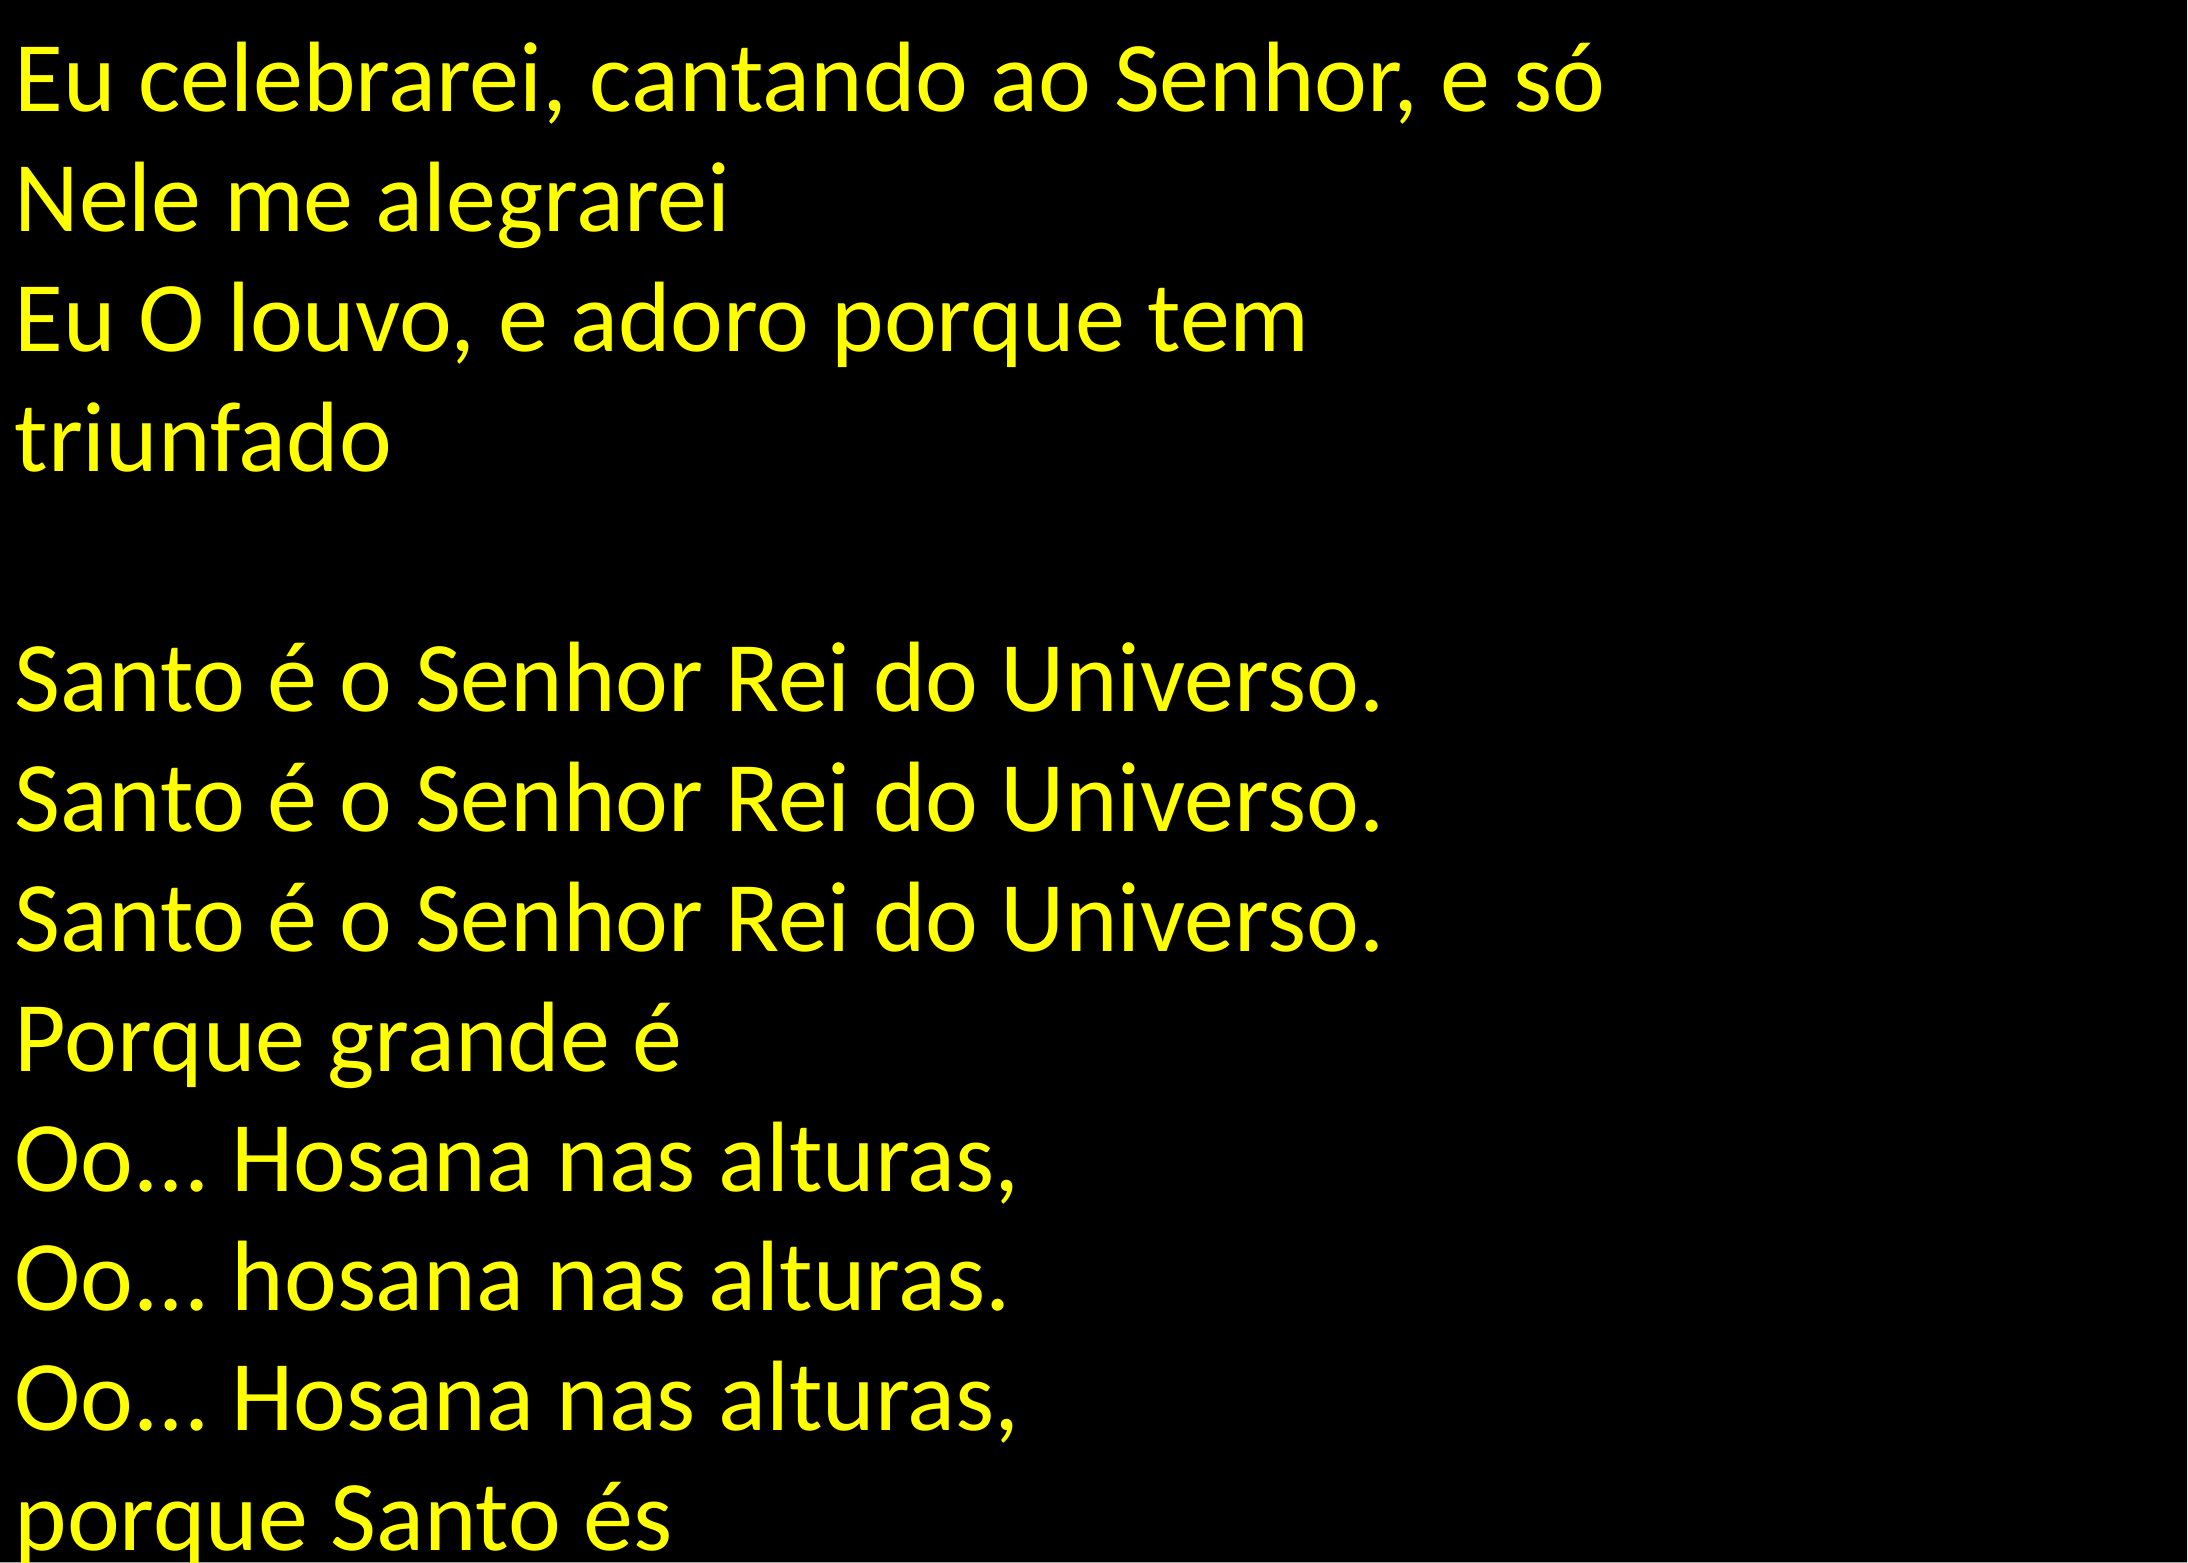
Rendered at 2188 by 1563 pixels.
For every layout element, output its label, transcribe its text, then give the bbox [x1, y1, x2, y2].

text_box Eu celebrarei, cantando ao Senhor, e só Nele me alegrarei Eu O louvo, e adoro porque tem triunfado Santo é o Senhor Rei do Universo. Santo é o Senhor Rei do Universo. Santo é o Senhor Rei do Universo. Porque grande é Oo... Hosana nas alturas, Oo... hosana nas alturas. Oo... Hosana nas alturas, porque Santo és [0, 0, 2188, 1563]
